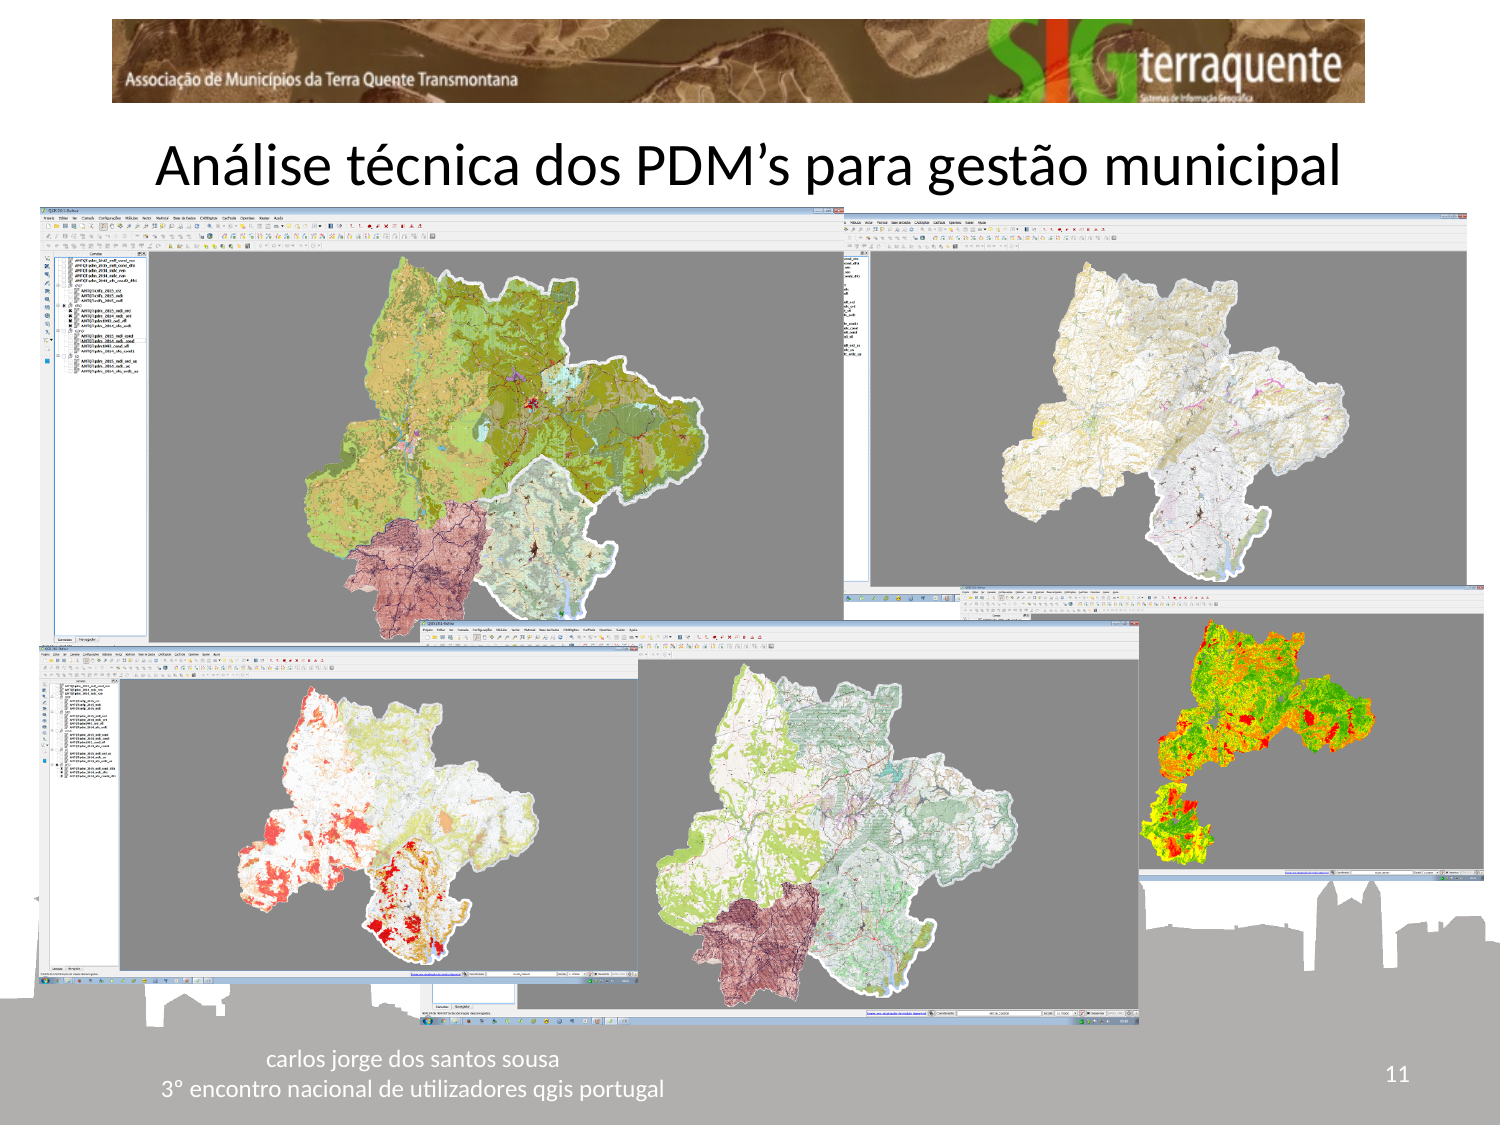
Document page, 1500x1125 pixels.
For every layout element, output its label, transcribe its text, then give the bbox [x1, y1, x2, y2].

picture [112, 19, 1365, 103]
title Análise técnica dos PDM’s para gestão municipal [135, 113, 1365, 209]
text_box <número> [1074, 1042, 1425, 1103]
text_box carlos jorge dos santos sousa 3º encontro nacional de utilizadores qgis portugal [106, 1042, 721, 1103]
picture [0, 207, 1500, 1125]
